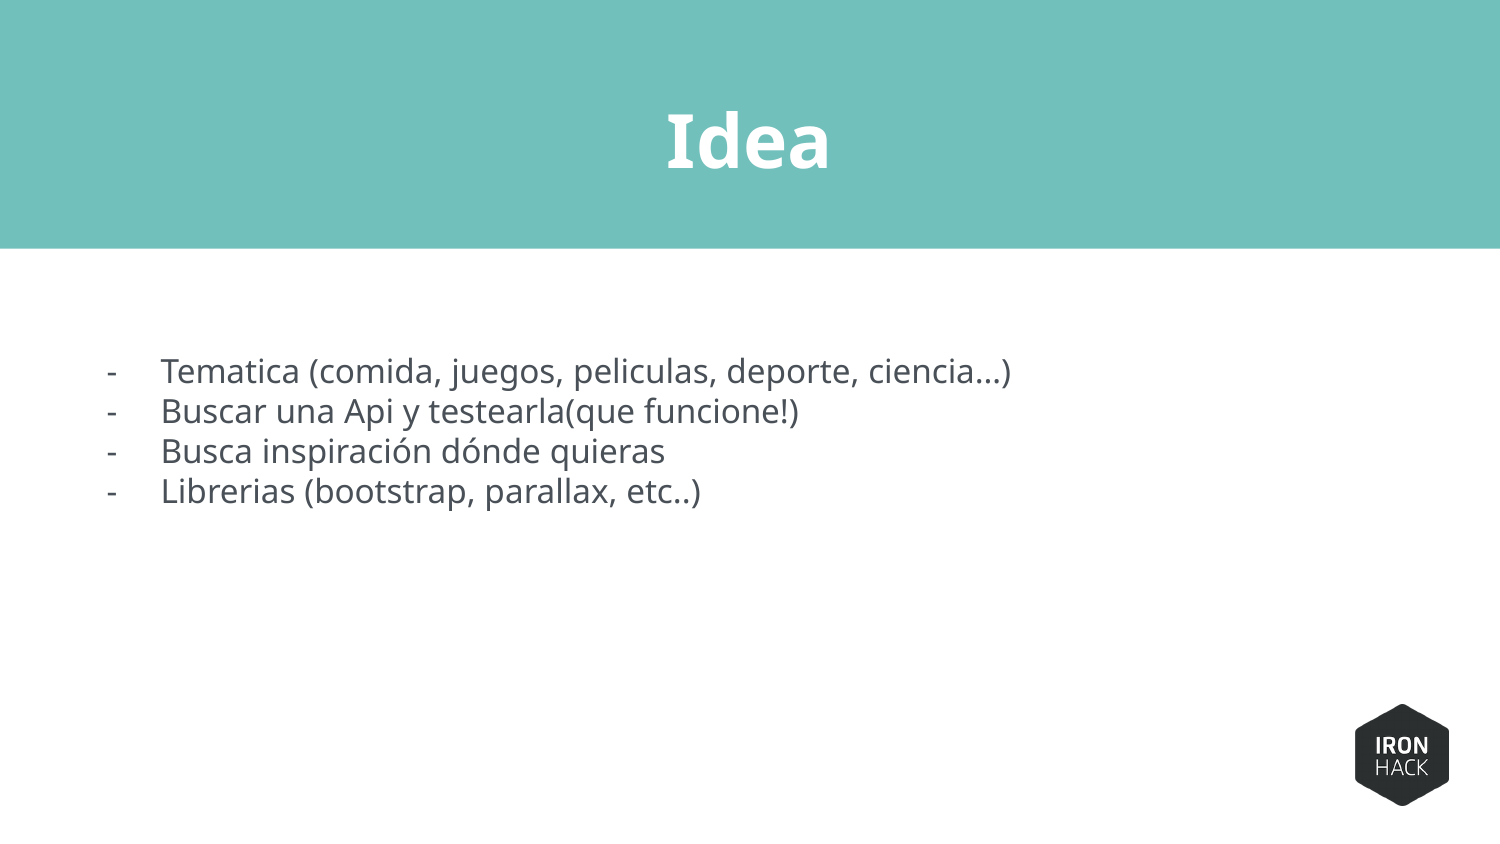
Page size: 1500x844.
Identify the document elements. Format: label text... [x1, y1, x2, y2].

text_box Tematica (comida, juegos, peliculas, deporte, ciencia…) Buscar una Api y testearla(que funcione!) Busca inspiración dónde quieras Librerias (bootstrap, parallax, etc..) [70, 315, 1430, 766]
title Idea [70, 52, 1430, 224]
picture [1355, 704, 1449, 806]
